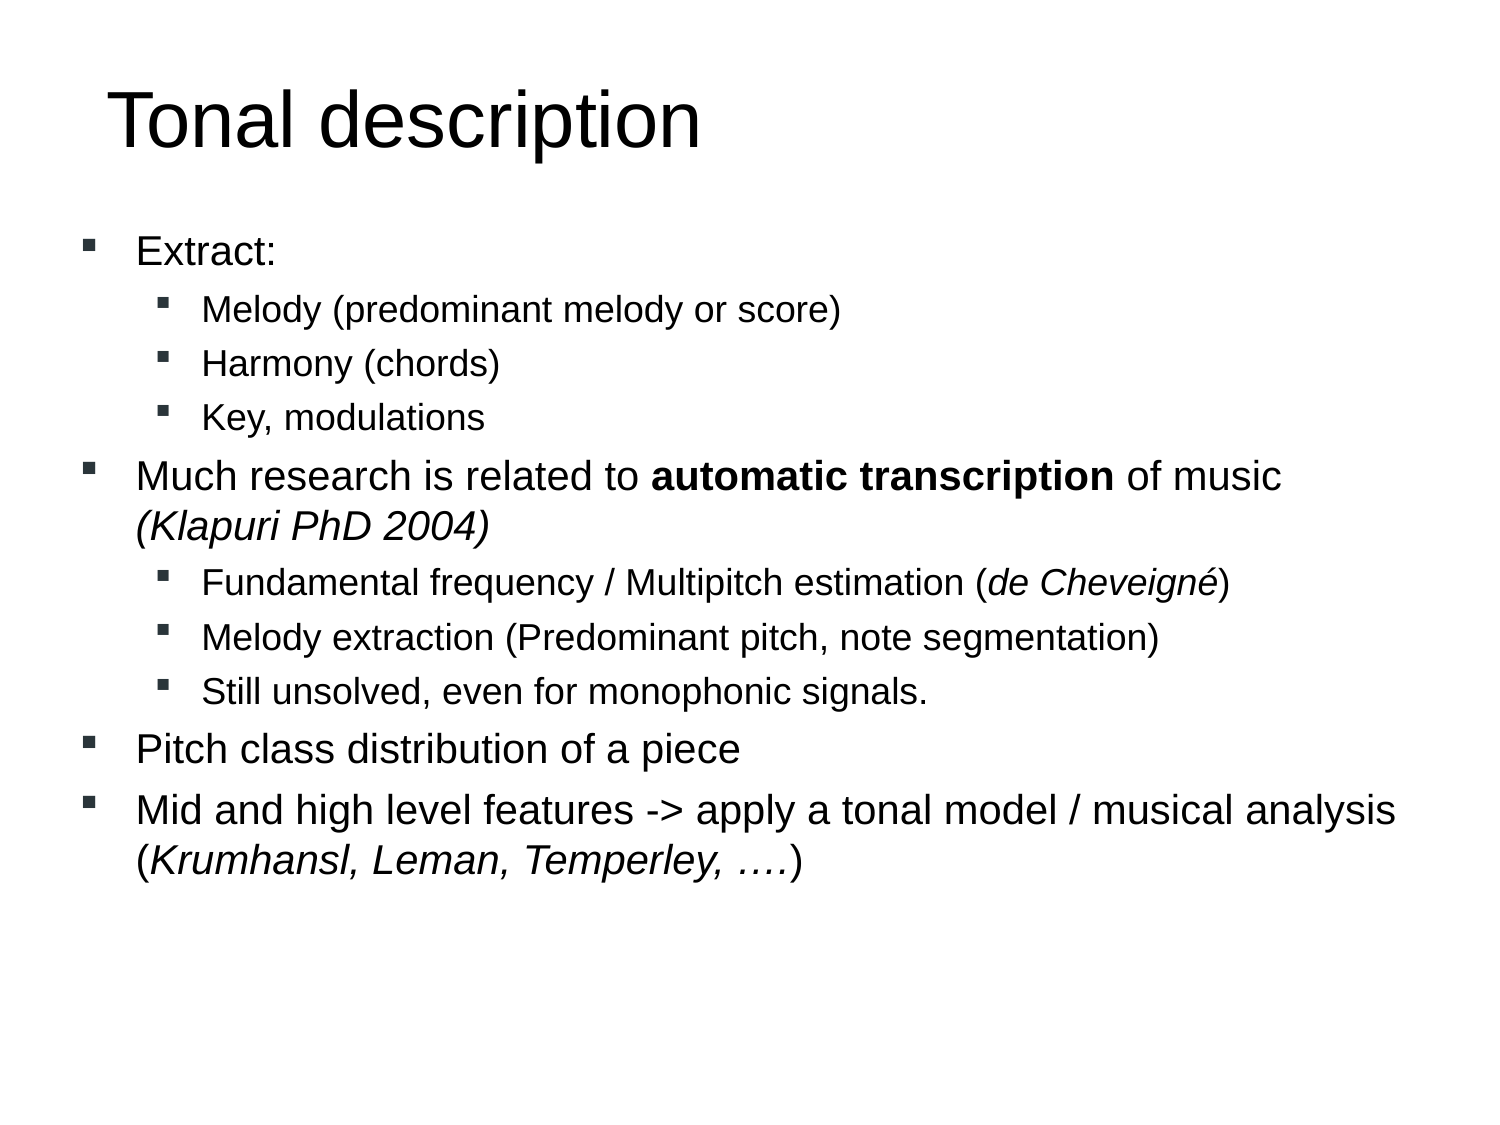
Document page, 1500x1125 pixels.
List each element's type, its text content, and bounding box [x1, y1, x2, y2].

title Tonal description [41, 31, 1459, 197]
list Extract: Melody (predominant melody or score) Harmony (chords) Key, modulations Much research is related to automatic transcription of music (Klapuri PhD 2004) Fundamental frequency / Multipitch estimation (de Cheveigné) Melody extraction (Predominant pitch, note segmentation) Still unsolved, even for monophonic signals. Pitch class distribution of a piece Mid and high level features -> apply a tonal model / musical analysis (Krumhansl, Leman, Temperley, ….) [64, 220, 1436, 977]
